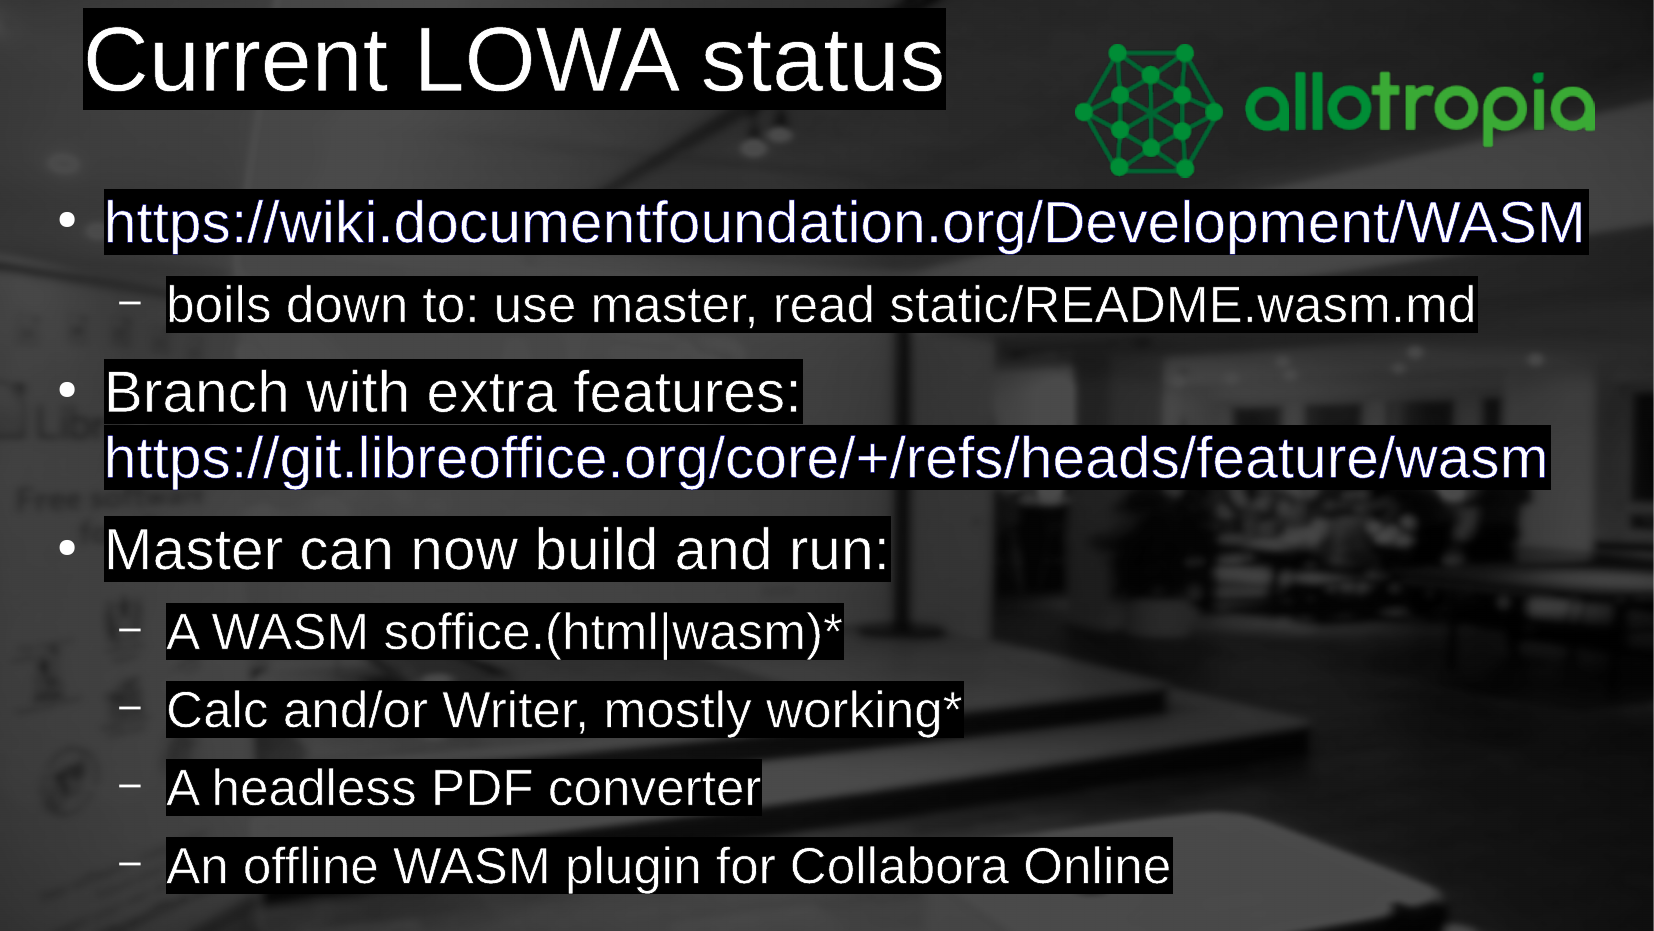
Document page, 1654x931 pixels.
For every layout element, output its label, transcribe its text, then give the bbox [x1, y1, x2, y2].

picture [0, 0, 1654, 931]
title Current LOWA status [82, 0, 1235, 133]
list https://wiki.documentfoundation.org/Development/WASM boils down to: use master, read static/README.wasm.md Branch with extra features:https://git.libreoffice.org/core/+/refs/heads/feature/wasm Master can now build and run: A WASM soffice.(html|wasm)* Calc and/or Writer, mostly working* A headless PDF converter An offline WASM plugin for Collabora Online [41, 188, 1651, 901]
